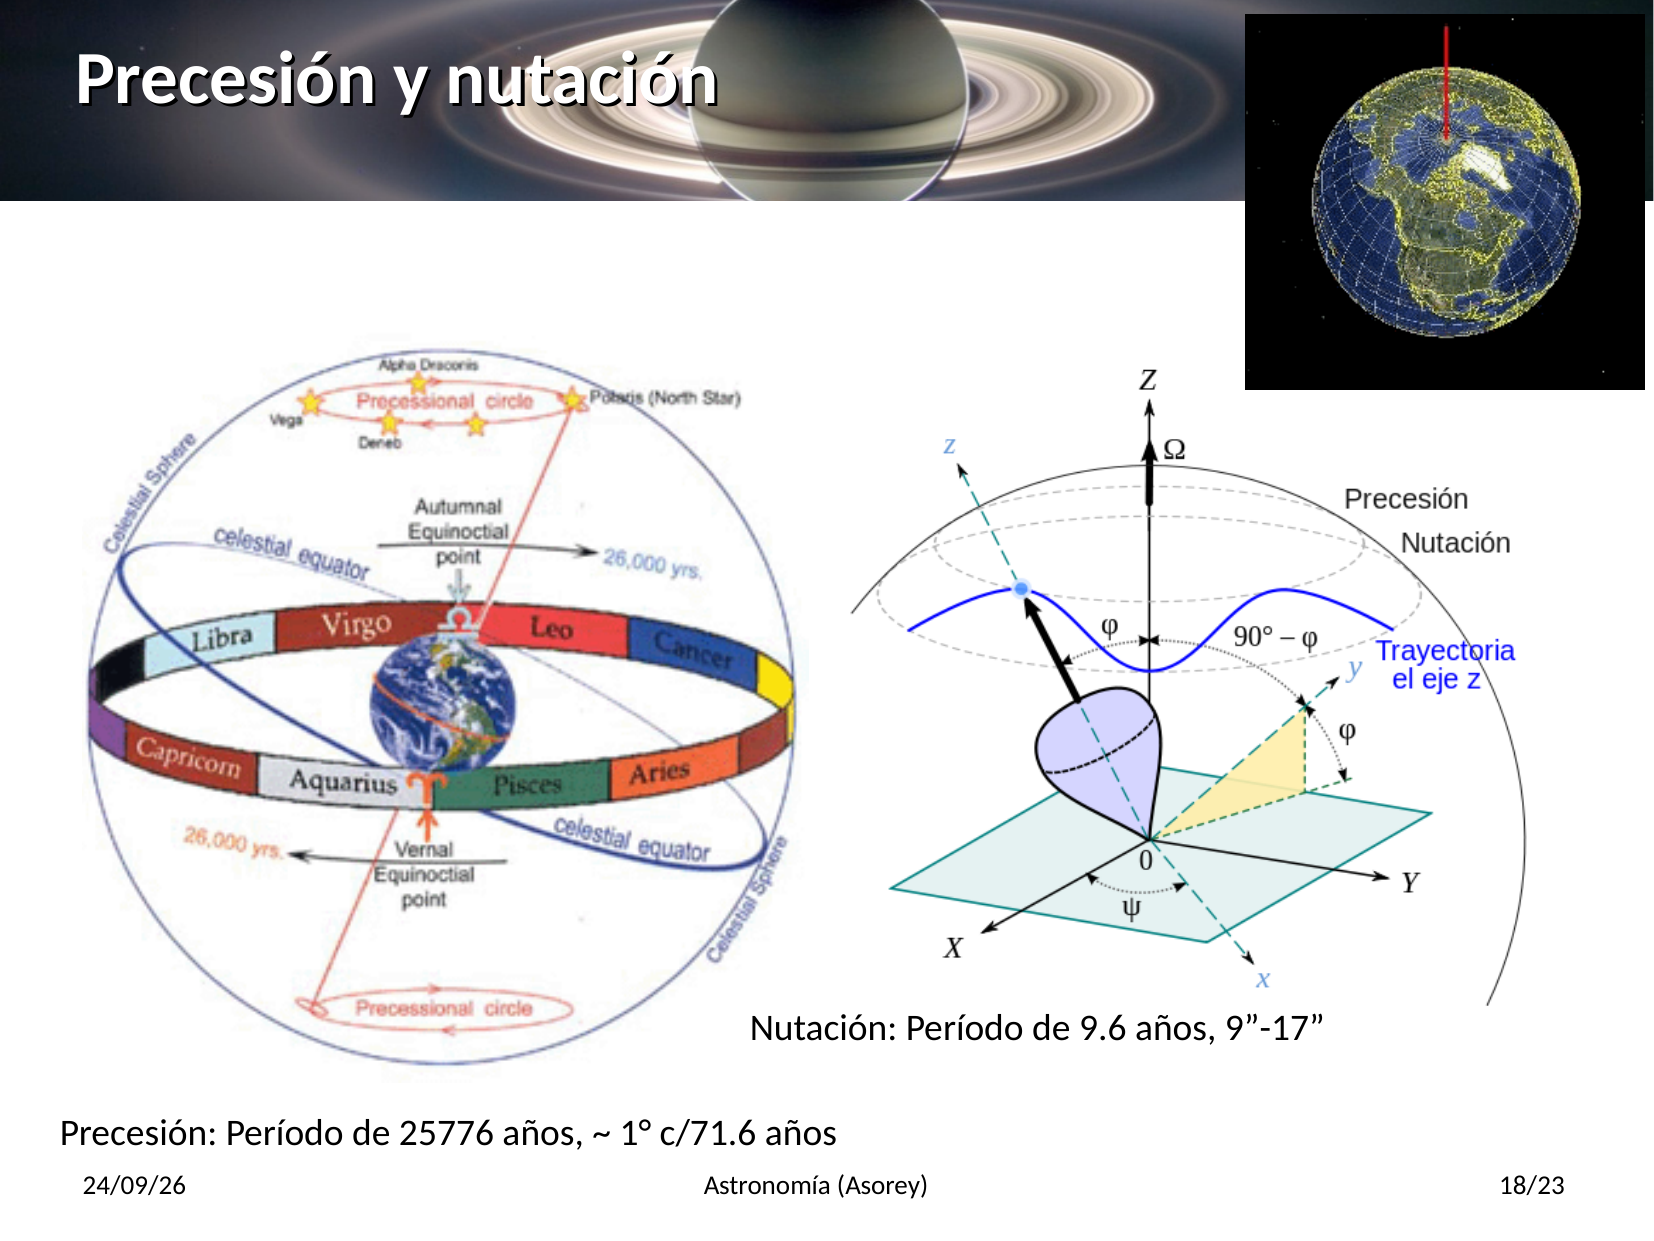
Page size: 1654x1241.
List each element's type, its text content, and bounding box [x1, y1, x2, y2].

title Precesión y nutación [75, 19, 1564, 151]
text_box Precesión: Período de 25776 años, ~ 1° c/71.6 años [45, 1109, 855, 1171]
picture [0, 0, 1654, 1057]
text_box Nutación: Período de 9.6 años, 9”-17” [735, 1004, 1342, 1066]
picture [82, 327, 809, 1083]
